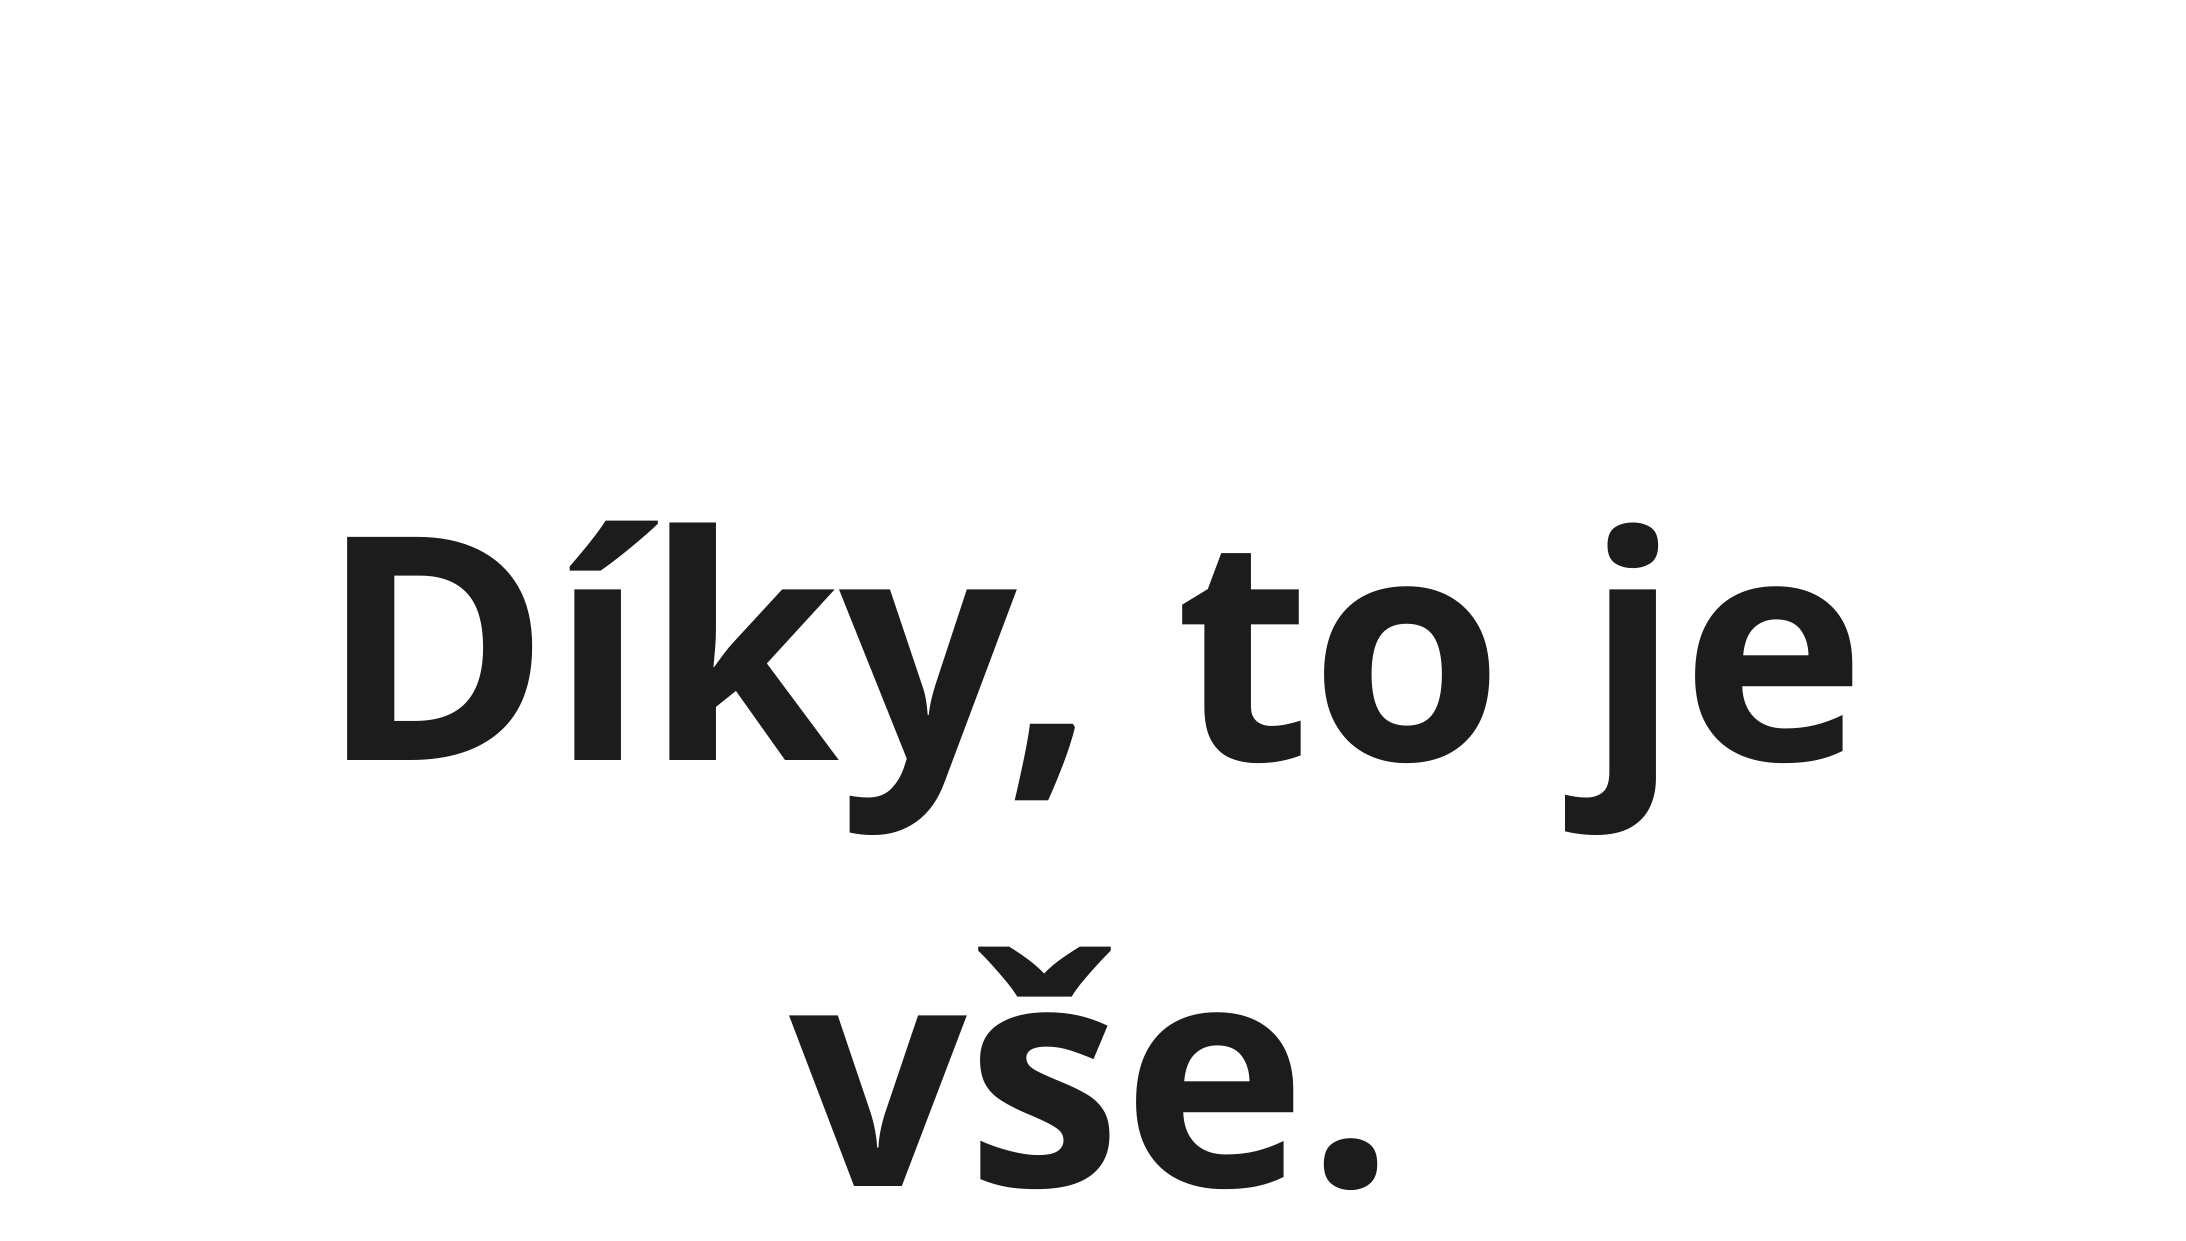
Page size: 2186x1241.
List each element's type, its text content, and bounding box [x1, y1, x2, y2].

text_box Díky, to je vše. [153, 419, 2032, 821]
